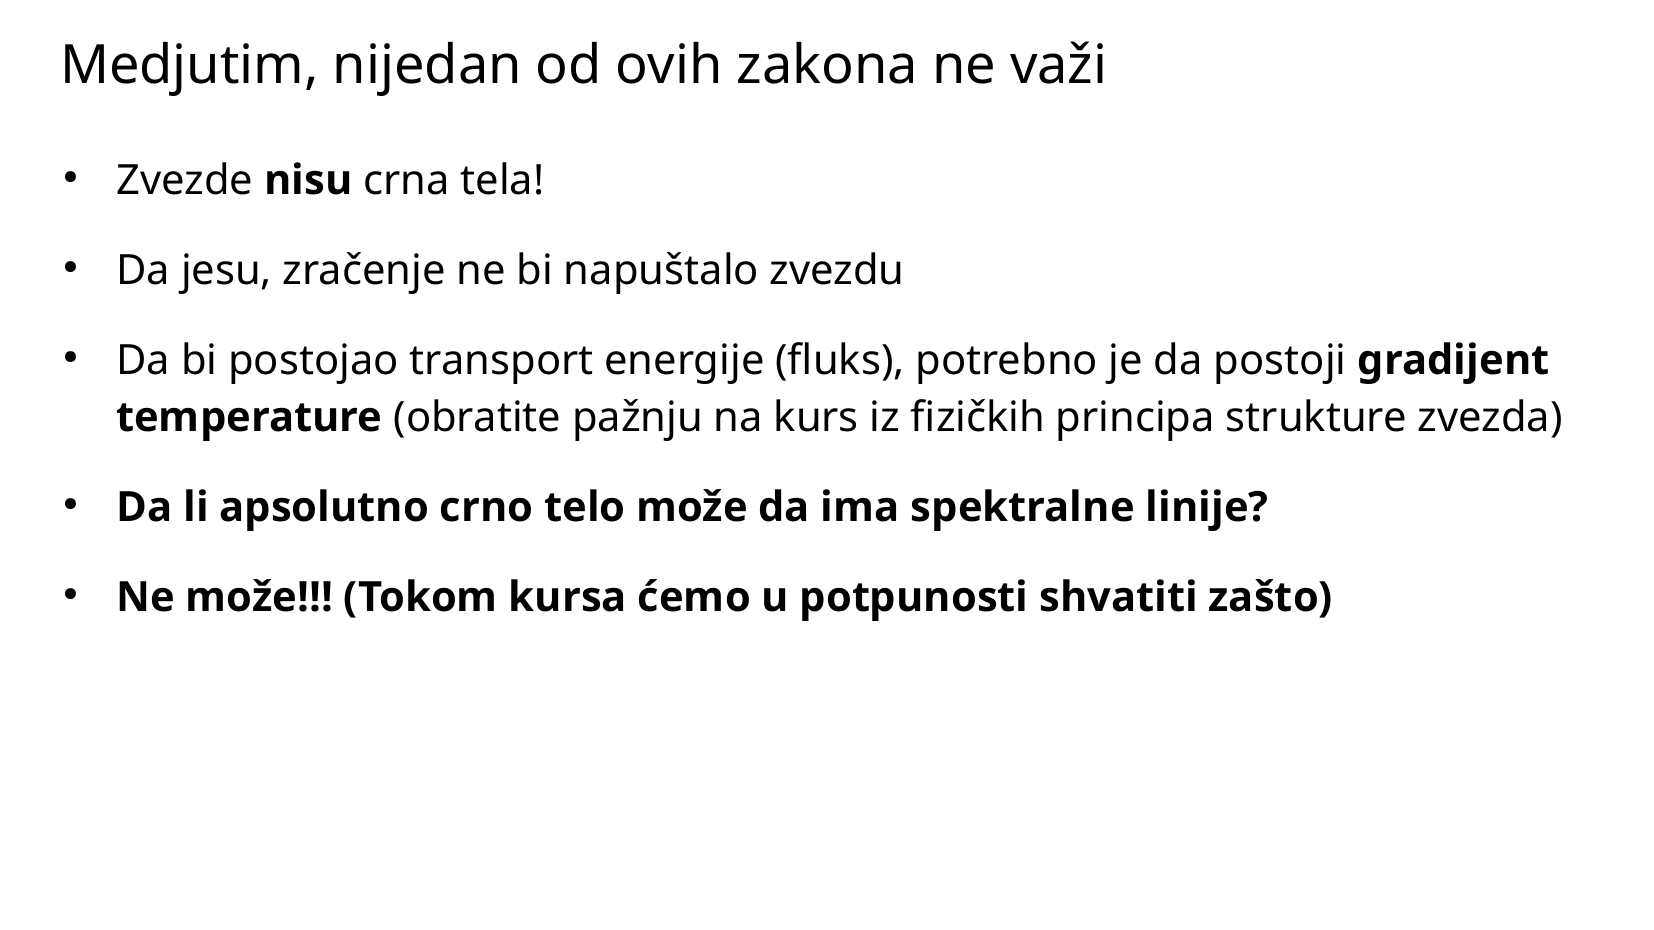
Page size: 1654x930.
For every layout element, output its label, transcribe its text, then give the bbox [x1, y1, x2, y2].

list Zvezde nisu crna tela! Da jesu, zračenje ne bi napuštalo zvezdu Da bi postojao transport energije (fluks), potrebno je da postoji gradijent temperature (obratite pažnju na kurs iz fizičkih principa strukture zvezda) Da li apsolutno crno telo može da ima spektralne linije? Ne može!!! (Tokom kursa ćemo u potpunosti shvatiti zašto) [45, 149, 1635, 880]
title Medjutim, nijedan od ovih zakona ne važi [59, 13, 1648, 113]
